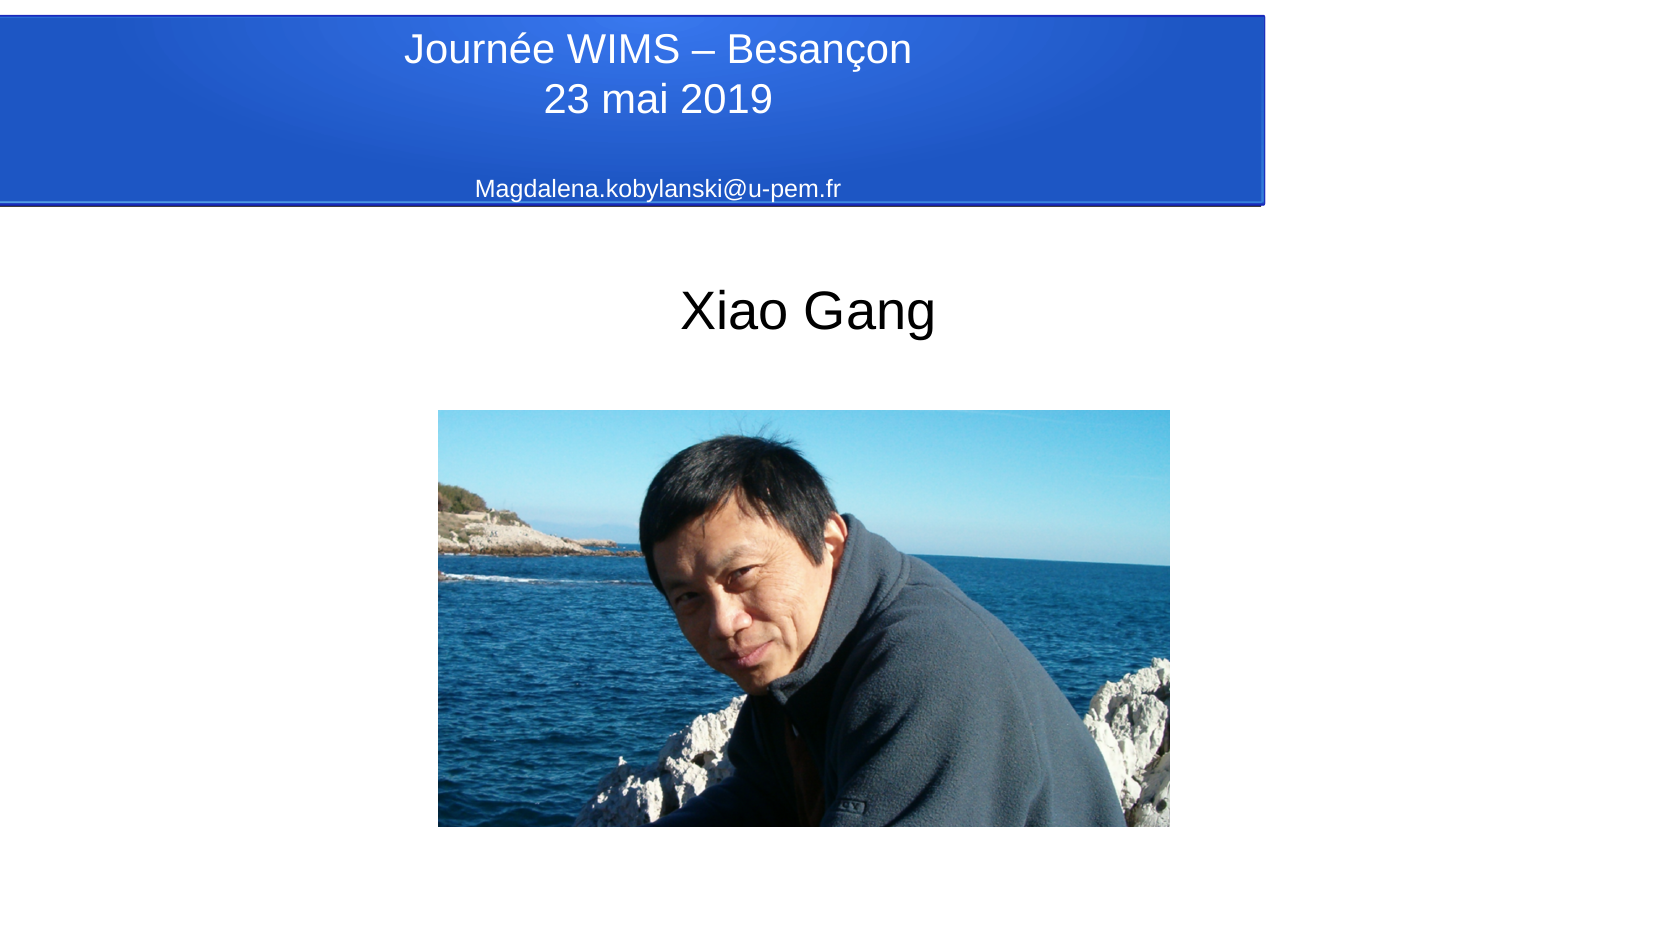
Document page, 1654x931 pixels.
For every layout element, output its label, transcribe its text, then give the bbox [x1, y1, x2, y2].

text_box Journée WIMS – Besançon 23 mai 2019 Magdalena.kobylanski@u-pem.fr [82, 28, 1235, 196]
text_box Xiao Gang [72, 235, 1561, 381]
picture [0, 13, 1269, 211]
picture [438, 410, 1170, 827]
